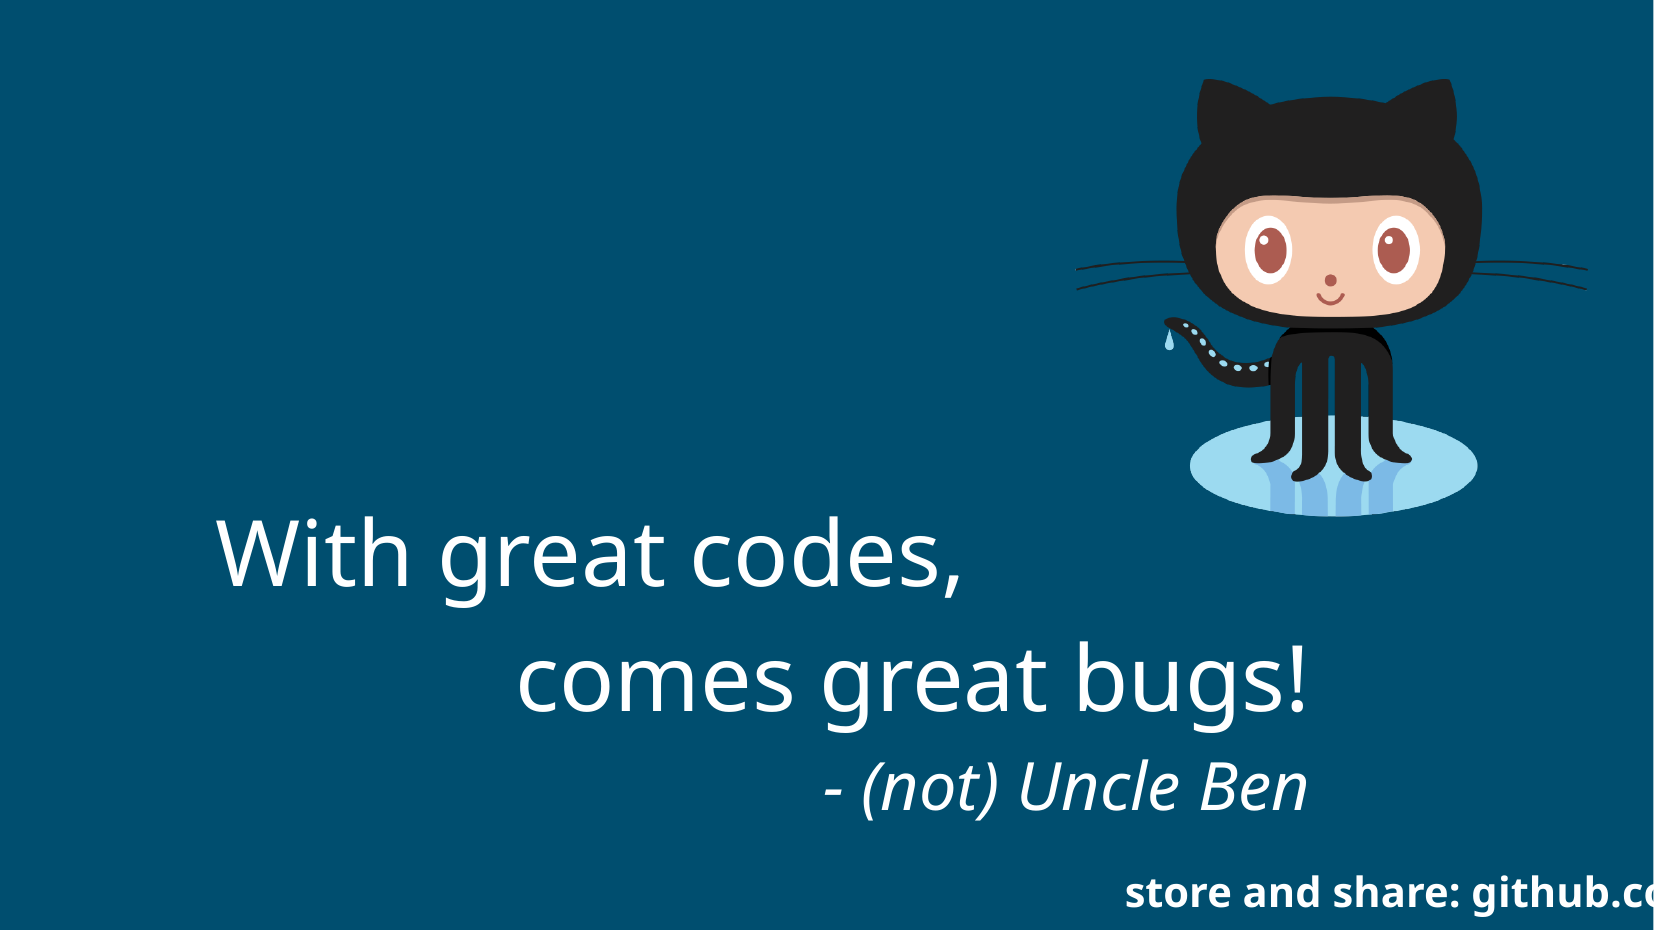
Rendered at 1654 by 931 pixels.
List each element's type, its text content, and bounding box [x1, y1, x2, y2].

text_box store and share: github.com [1110, 855, 1646, 915]
picture [1165, 80, 1481, 516]
picture [1166, 332, 1173, 349]
text_box With great codes, comes great bugs! - (not) Uncle Ben [200, 481, 1454, 819]
